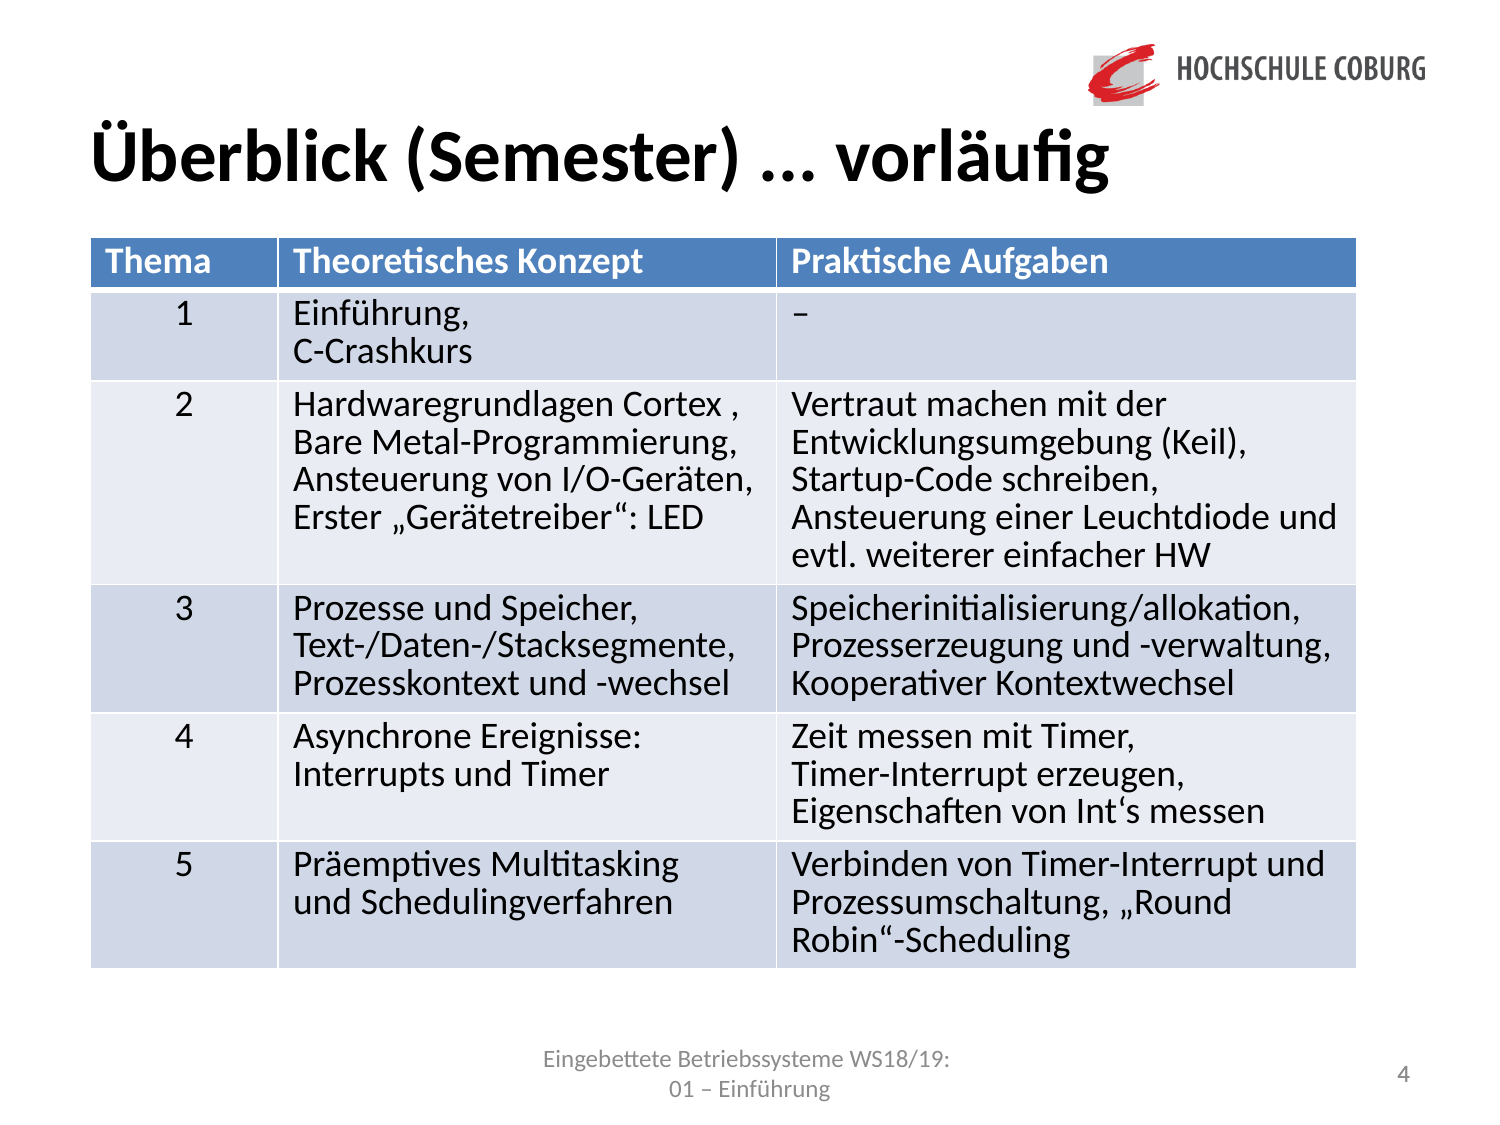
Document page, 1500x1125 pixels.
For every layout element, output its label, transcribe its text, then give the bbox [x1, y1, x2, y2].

table_cell 1 [91, 293, 277, 380]
table_header Theoretisches Konzept [279, 238, 776, 287]
table_cell 2 [91, 382, 277, 584]
table_cell Prozesse und Speicher, Text-/Daten-/Stacksegmente, Prozesskontext und -wechsel [279, 585, 776, 712]
table_cell 4 [91, 714, 277, 840]
table_cell Einführung, C-Crashkurs [279, 293, 776, 380]
table_header Praktische Aufgaben [777, 238, 1356, 287]
table_cell 3 [91, 585, 277, 712]
table_cell Asynchrone Ereignisse: Interrupts und Timer [279, 714, 776, 840]
table_cell Präemptives Multitasking und Schedulingverfahren [279, 842, 776, 968]
table_cell Zeit messen mit Timer, Timer-Interrupt erzeugen, Eigenschaften von Int‘s messen [777, 714, 1356, 840]
picture [1088, 44, 1425, 106]
table_cell Hardwaregrundlagen Cortex , Bare Metal-Programmierung, Ansteuerung von I/O-Geräten, Erster „Gerätetreiber“: LED [279, 382, 776, 584]
table_cell 5 [91, 842, 277, 968]
slide_number <number> [1074, 1042, 1425, 1103]
title Überblick (Semester) ... vorläufig [75, 45, 1425, 259]
table_header Thema [91, 238, 277, 287]
table_cell Vertraut machen mit der Entwicklungsumgebung (Keil), Startup-Code schreiben, Ansteuerung einer Leuchtdiode und evtl. weiterer einfacher HW [777, 382, 1356, 584]
table_cell – [777, 293, 1356, 380]
table_cell Speicherinitialisierung/allokation, Prozesserzeugung und -verwaltung, Kooperativer Kontextwechsel [777, 585, 1356, 712]
table_cell Verbinden von Timer-Interrupt und Prozessumschaltung, „Round Robin“-Scheduling [777, 842, 1356, 968]
